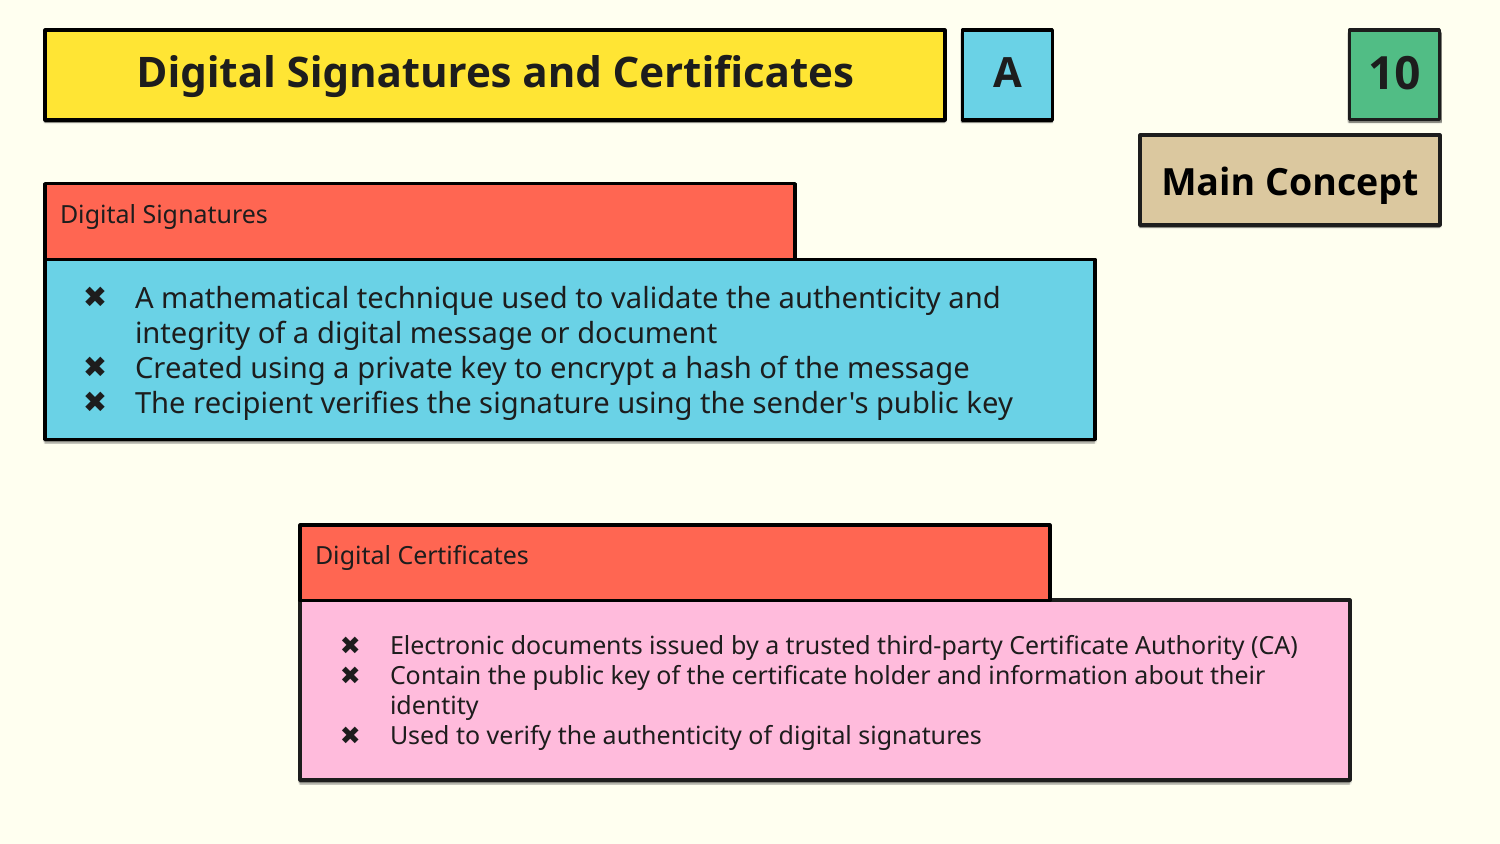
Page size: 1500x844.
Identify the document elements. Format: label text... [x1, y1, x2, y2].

list Electronic documents issued by a trusted third-party Certificate Authority (CA) Contain the public key of the certificate holder and information about their identity Used to verify the authenticity of digital signatures [300, 600, 1350, 780]
title Digital Signatures and Certificates [45, 30, 945, 120]
title Main Concept [1140, 135, 1440, 225]
subtitle Digital Signatures [45, 183, 795, 260]
list A mathematical technique used to validate the authenticity and integrity of a digital message or document Created using a private key to encrypt a hash of the message The recipient verifies the signature using the sender's public key [45, 259, 1095, 440]
title A [962, 30, 1053, 120]
subtitle Digital Certificates [300, 525, 1050, 601]
